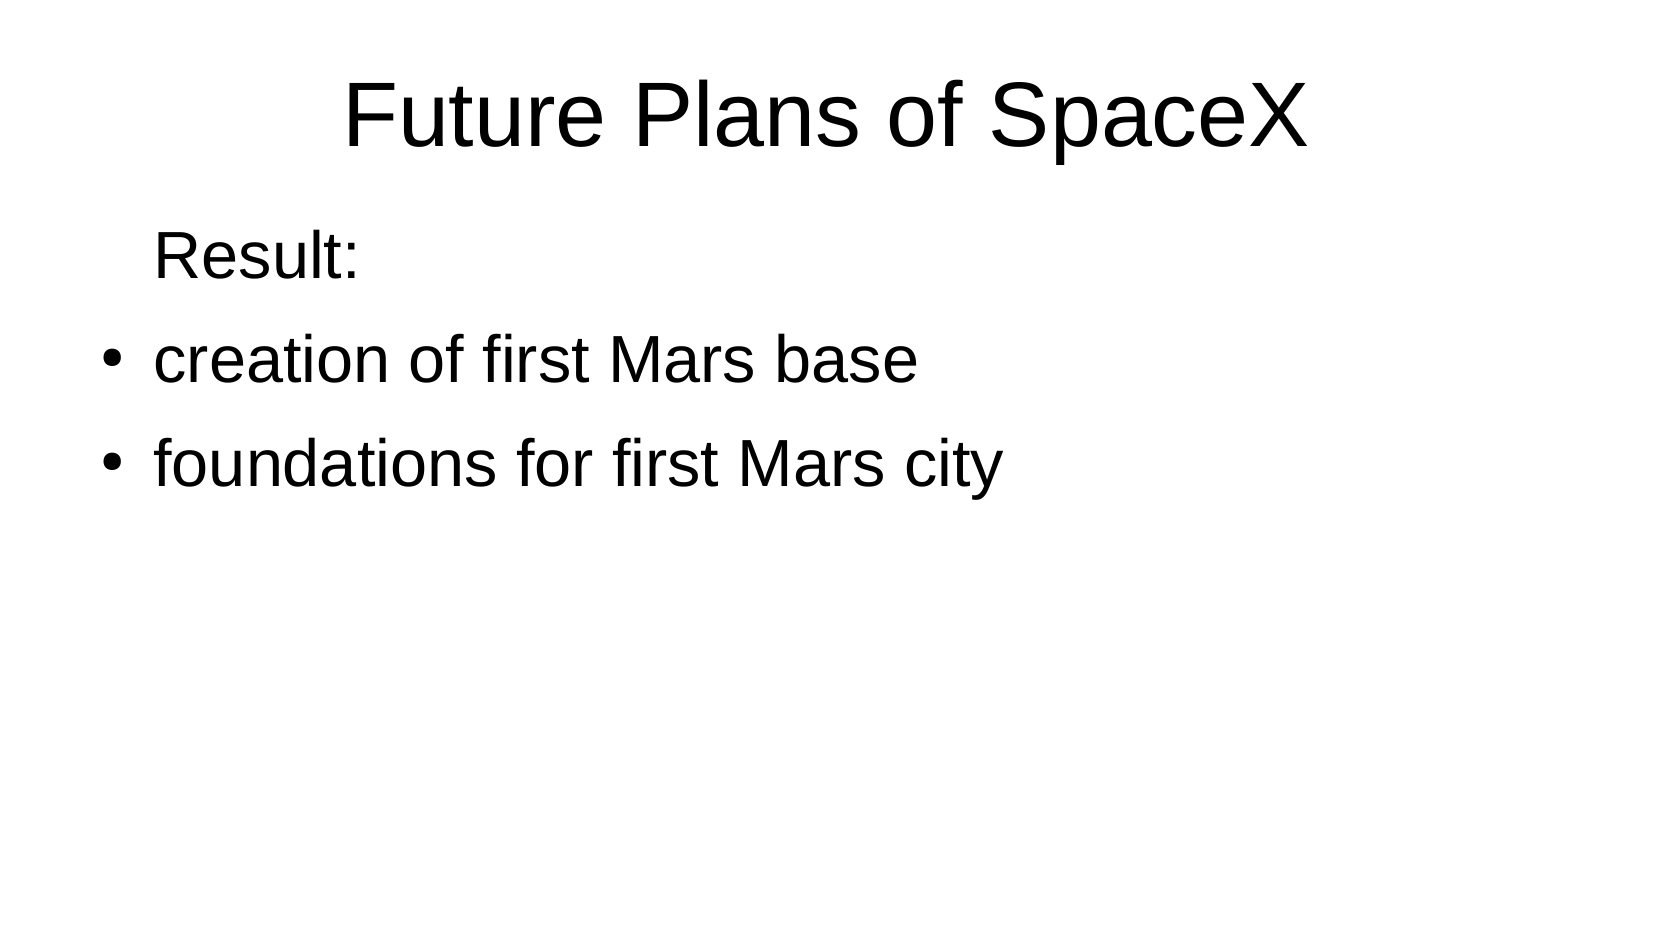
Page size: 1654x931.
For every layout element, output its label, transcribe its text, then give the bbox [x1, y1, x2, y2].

list Result: creation of first Mars base foundations for first Mars city [82, 217, 1571, 758]
title Future Plans of SpaceX [82, 37, 1571, 193]
